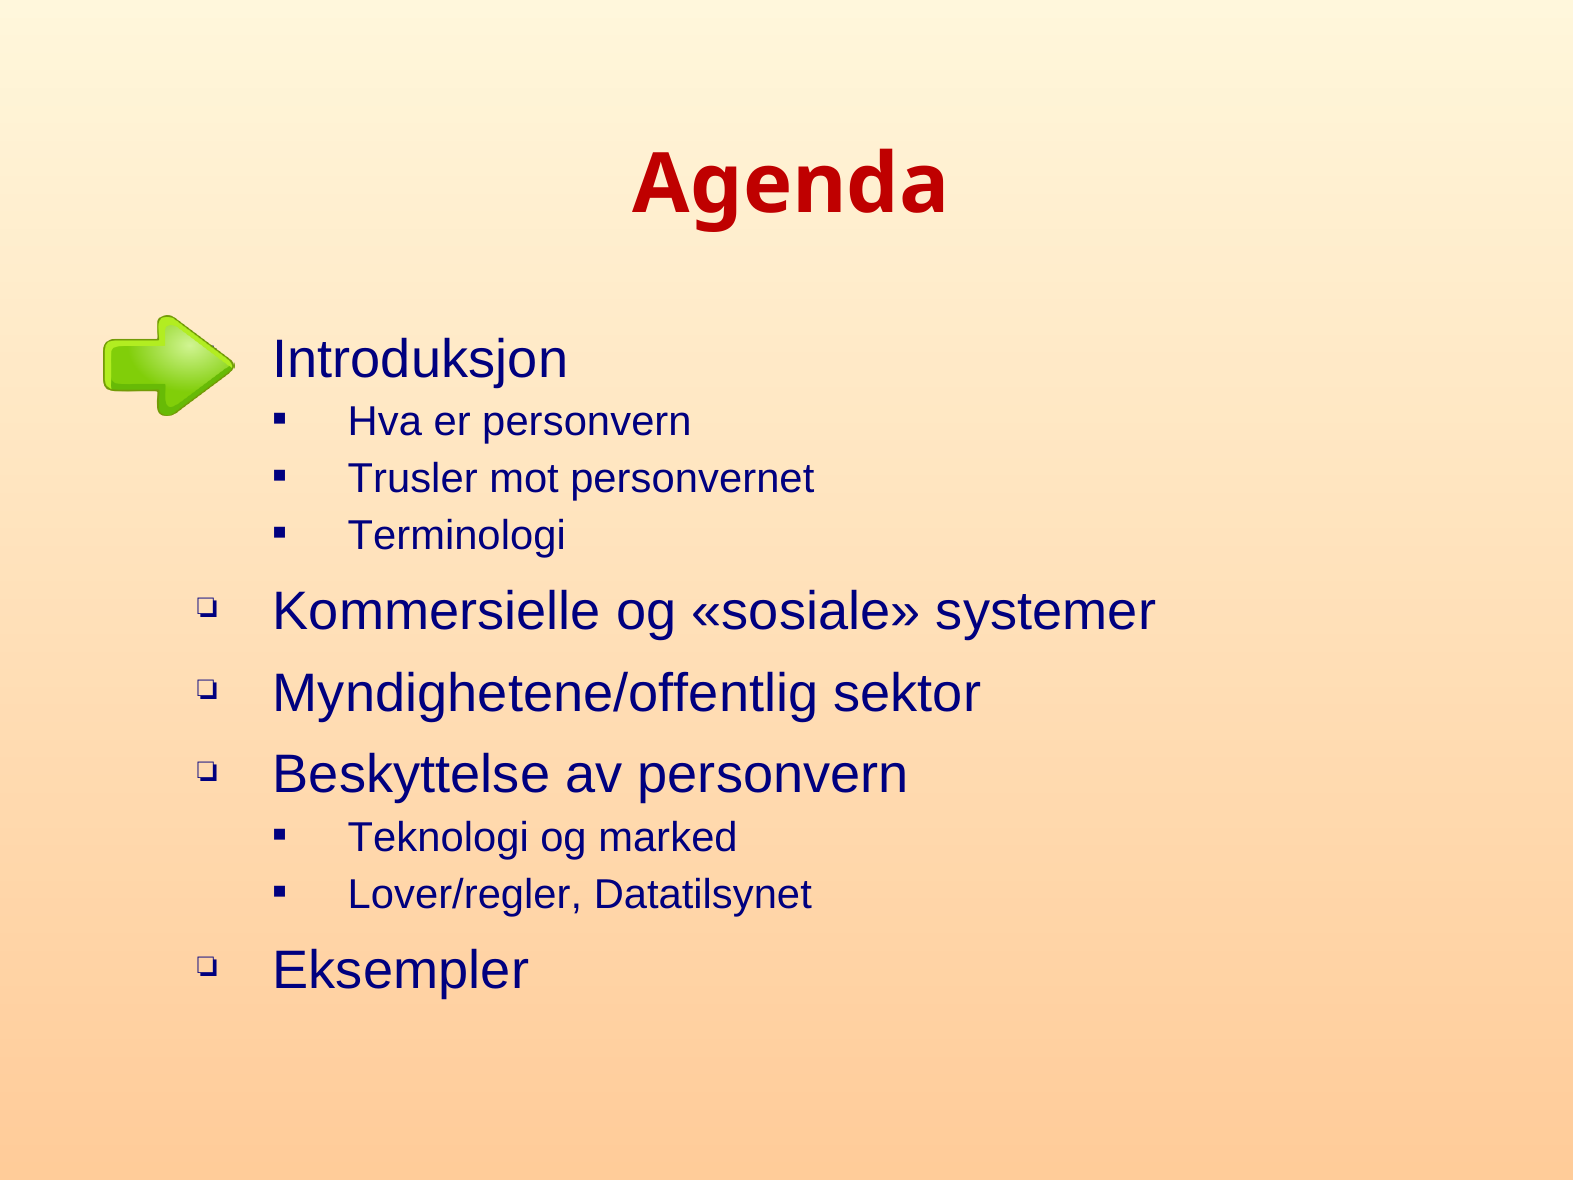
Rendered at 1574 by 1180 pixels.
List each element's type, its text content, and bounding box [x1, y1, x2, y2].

title Agenda [39, 54, 1543, 309]
picture [103, 315, 235, 416]
list Introduksjon Hva er personvern Trusler mot personvernet Terminologi Kommersielle og «sosiale» systemer Myndighetene/offentlig sektor Beskyttelse av personvern Teknologi og marked Lover/regler, Datatilsynet Eksempler [197, 334, 1574, 1169]
